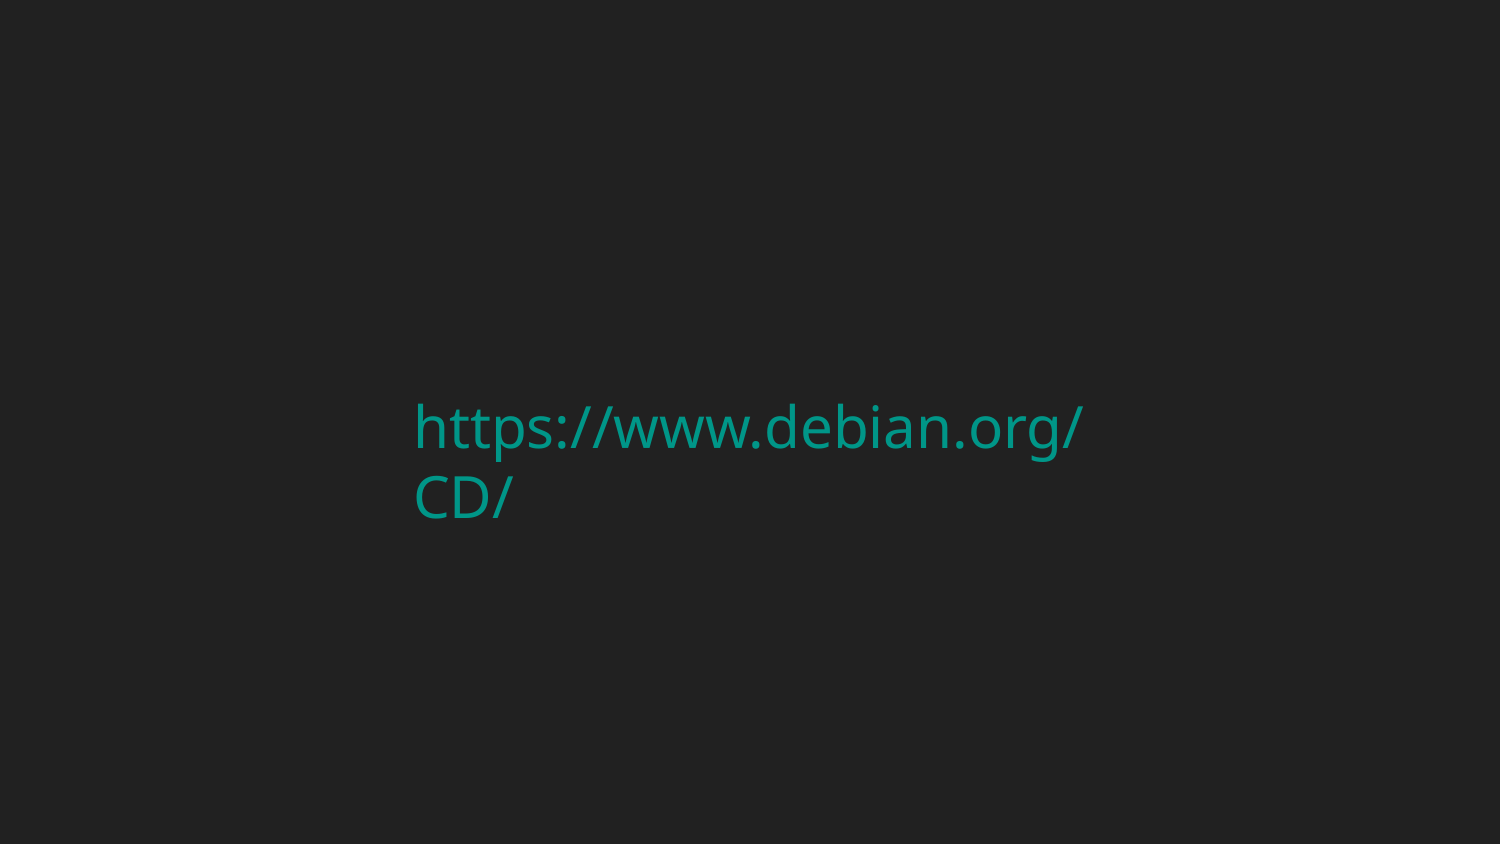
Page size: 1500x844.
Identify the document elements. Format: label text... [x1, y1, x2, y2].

title https://www.debian.org/CD/ [398, 374, 1149, 469]
